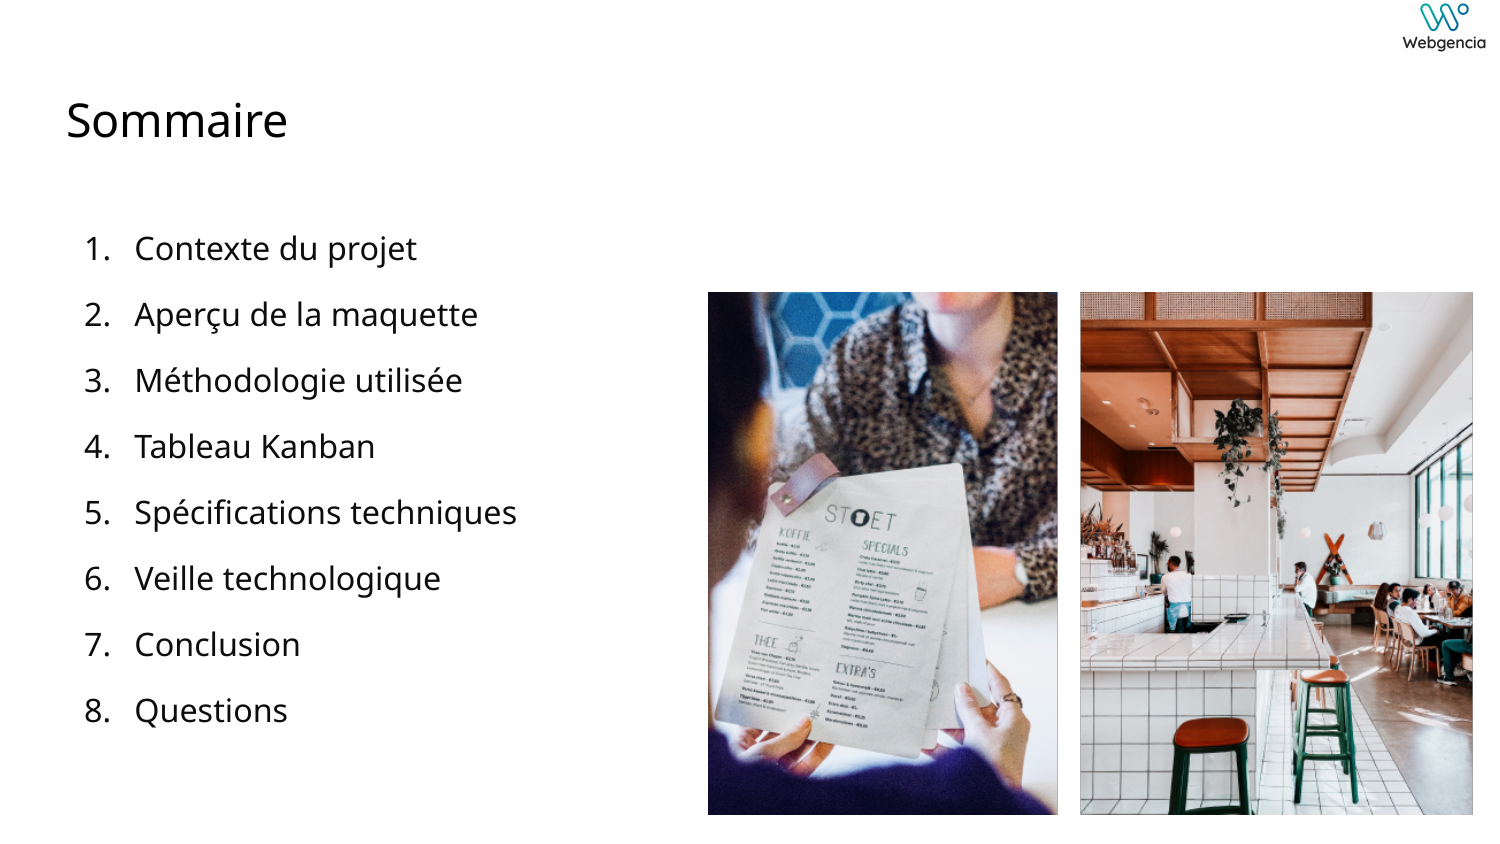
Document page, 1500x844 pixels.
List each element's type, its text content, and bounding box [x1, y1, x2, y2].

list Contexte du projet Aperçu de la maquette Méthodologie utilisée Tableau Kanban Spécifications techniques Veille technologique Conclusion Questions [51, 189, 1449, 750]
title Sommaire [51, 72, 1449, 167]
picture [1389, 0, 1500, 56]
picture [708, 292, 1500, 815]
